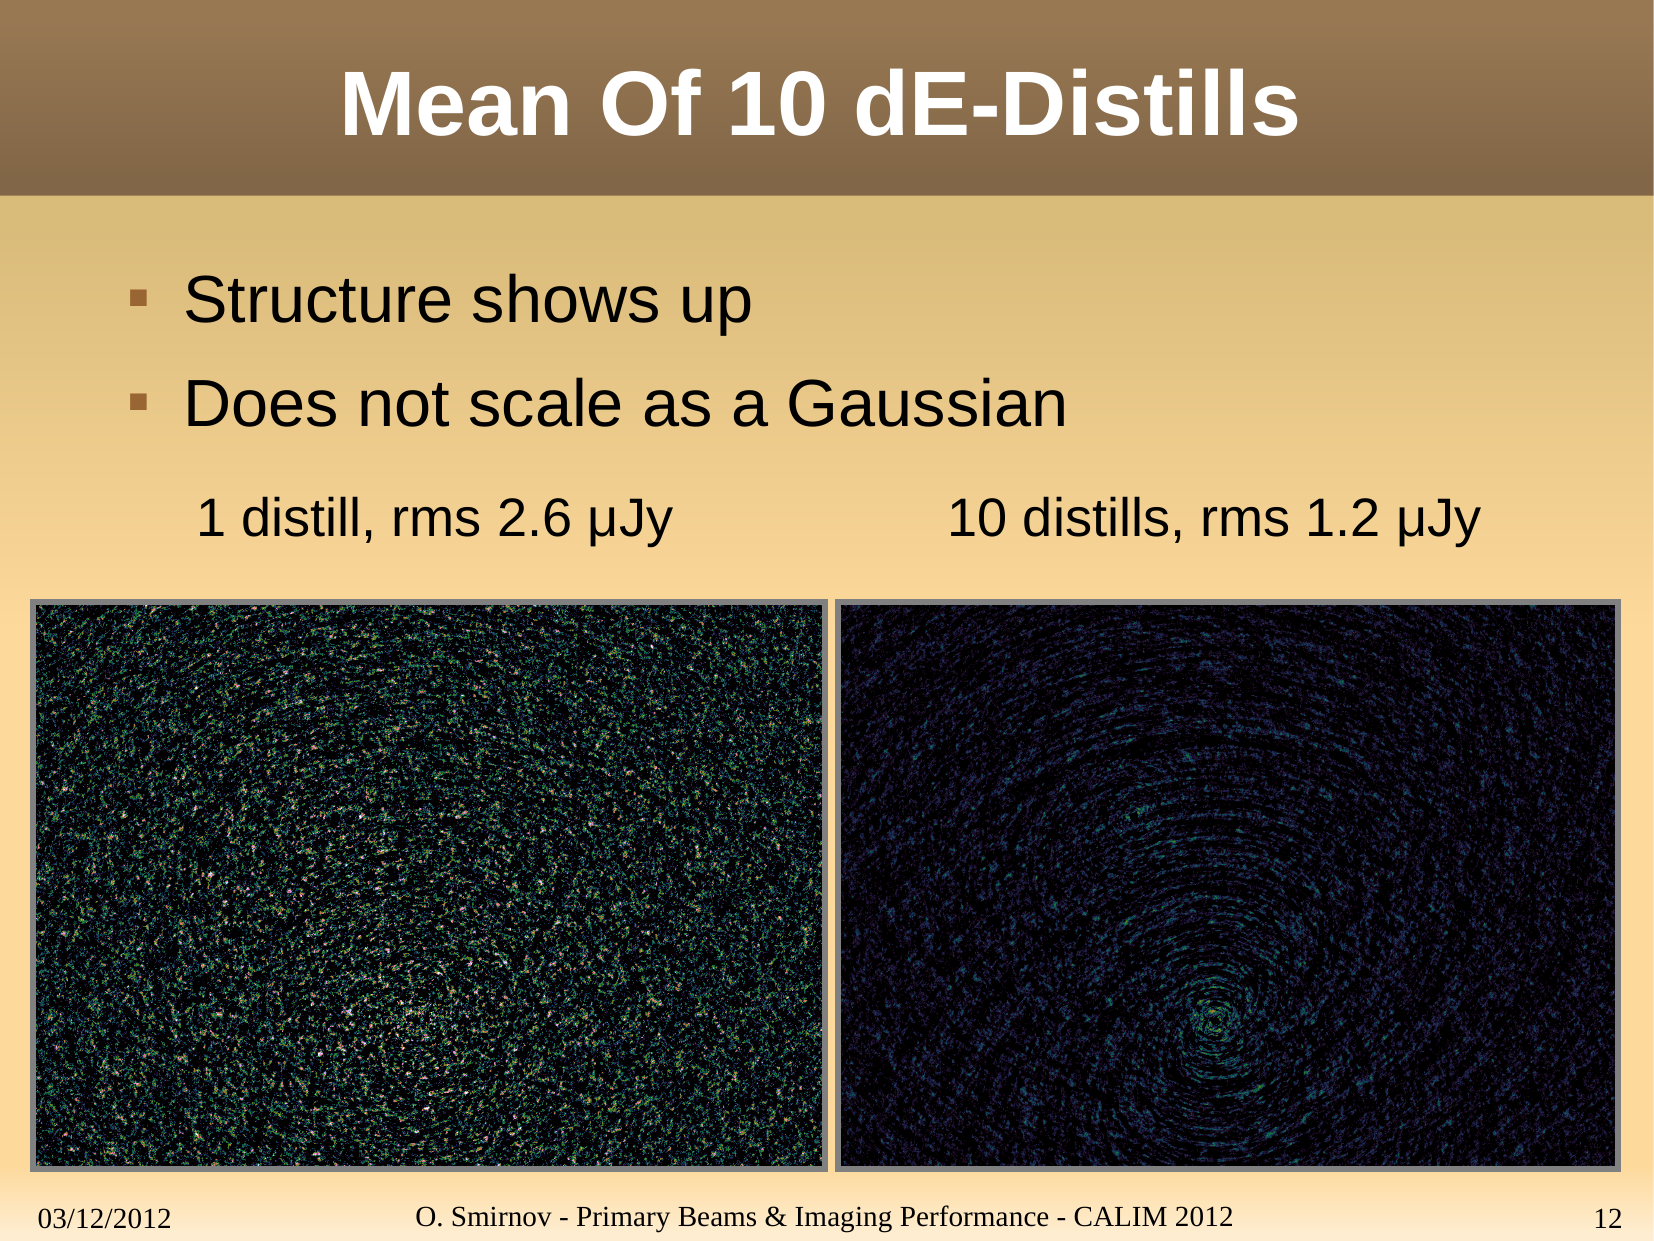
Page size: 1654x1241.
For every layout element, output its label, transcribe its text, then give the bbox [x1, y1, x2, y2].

list Structure shows up Does not scale as a Gaussian [112, 556, 1601, 1081]
title Mean Of 10 dE-Distills [76, 0, 1565, 208]
list Structure shows up Does not scale as a Gaussian [112, 261, 1601, 480]
picture [0, 0, 1654, 1241]
text_box 1 distill, rms 2.6 μJy [30, 480, 810, 556]
text_box 10 distills, rms 1.2 μJy [810, 479, 1621, 556]
